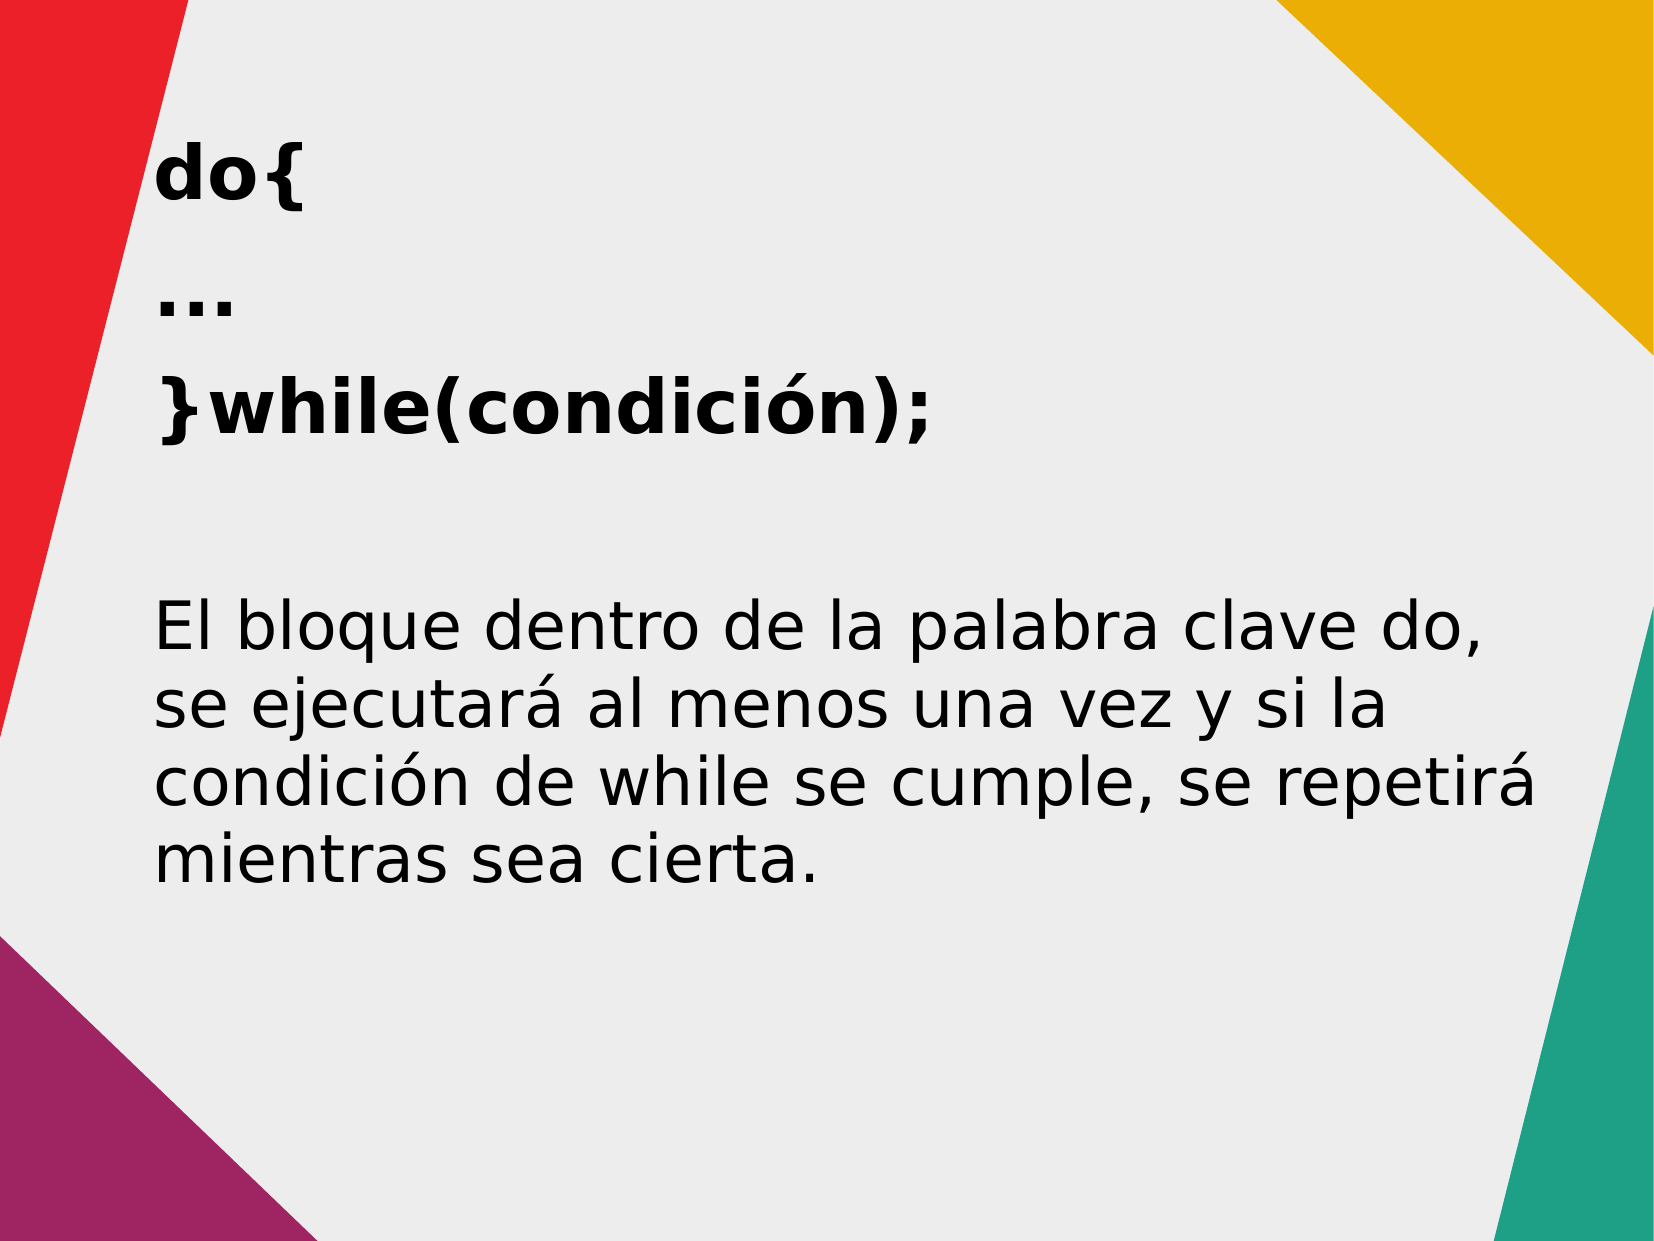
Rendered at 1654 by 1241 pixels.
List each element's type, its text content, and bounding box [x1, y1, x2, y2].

list do{ ... }while(condición); El bloque dentro de la palabra clave do, se ejecutará al menos una vez y si la condición de while se cumple, se repetirá mientras sea cierta. [82, 129, 1571, 1045]
